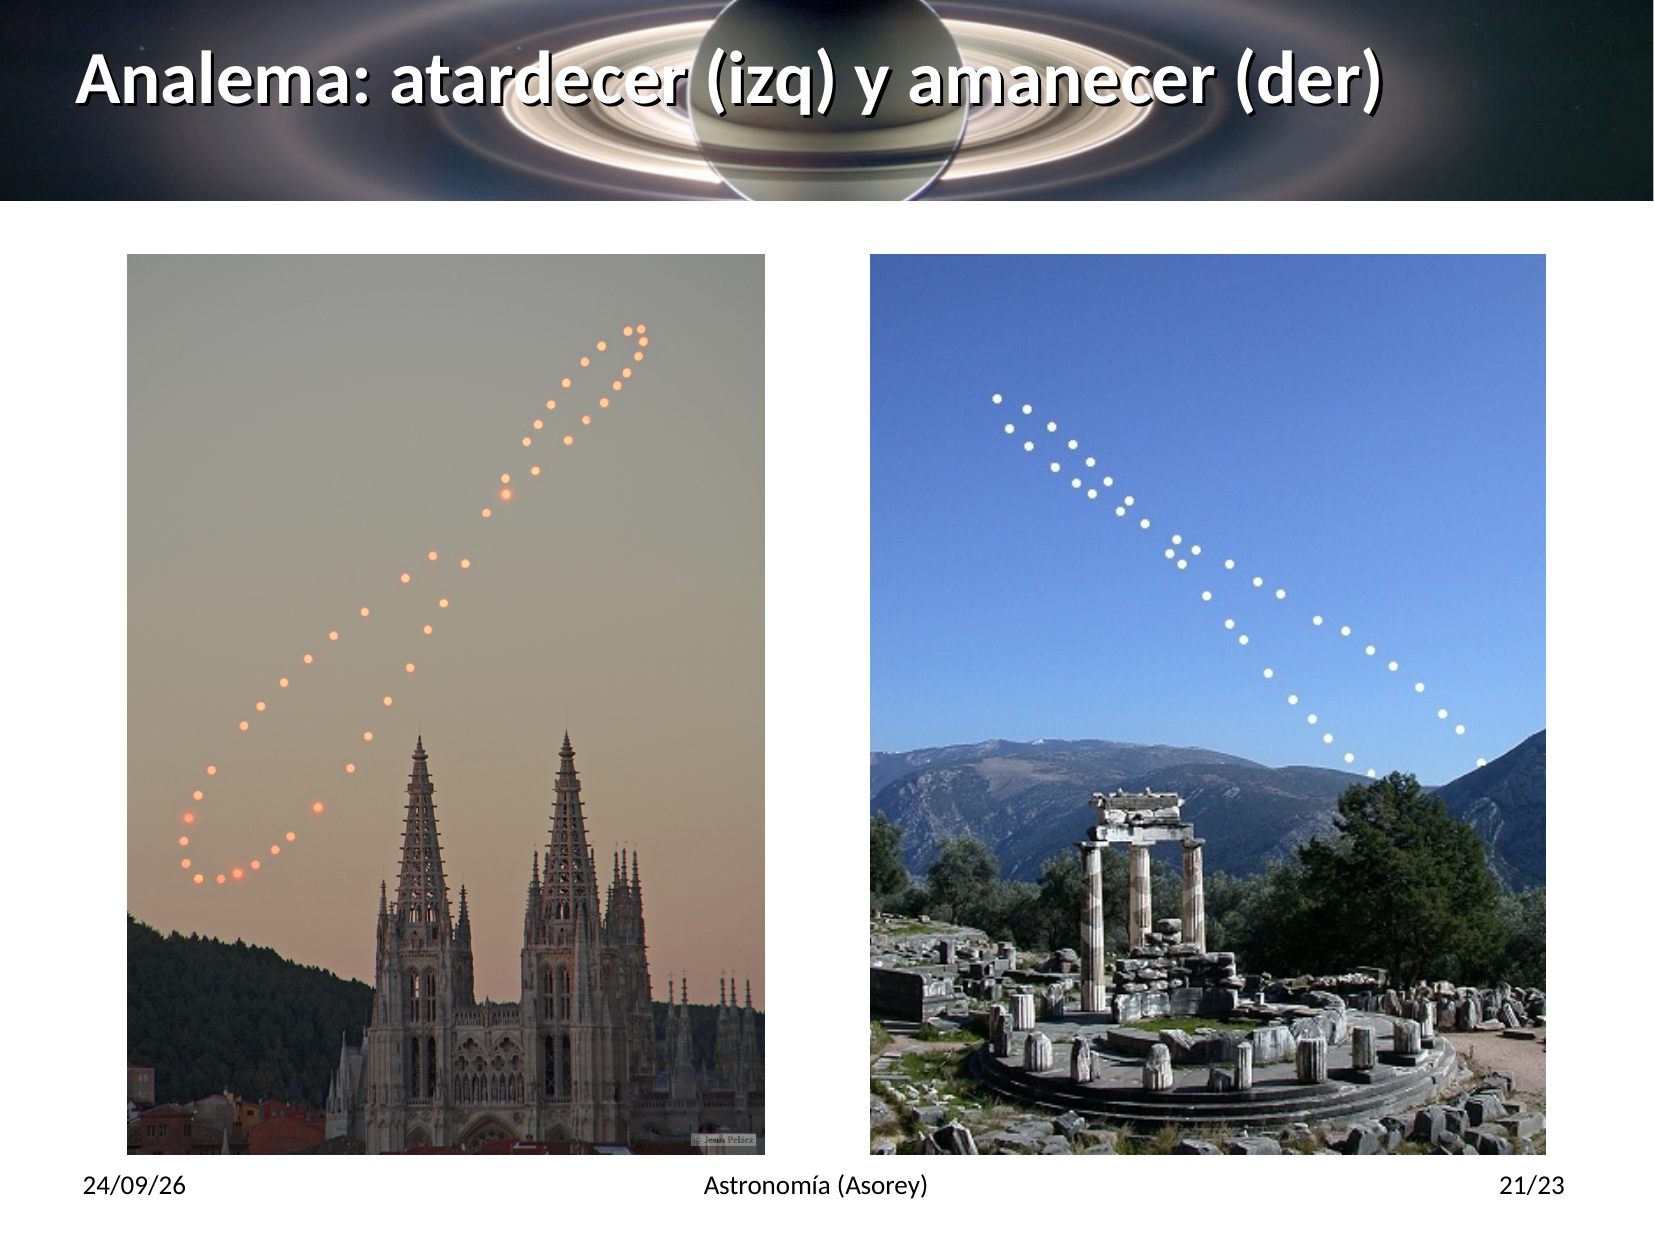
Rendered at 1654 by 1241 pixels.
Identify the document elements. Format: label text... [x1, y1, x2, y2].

picture [0, 0, 1654, 201]
picture [127, 254, 765, 1156]
title Analema: atardecer (izq) y amanecer (der) [75, 19, 1564, 151]
picture [870, 254, 1546, 1156]
